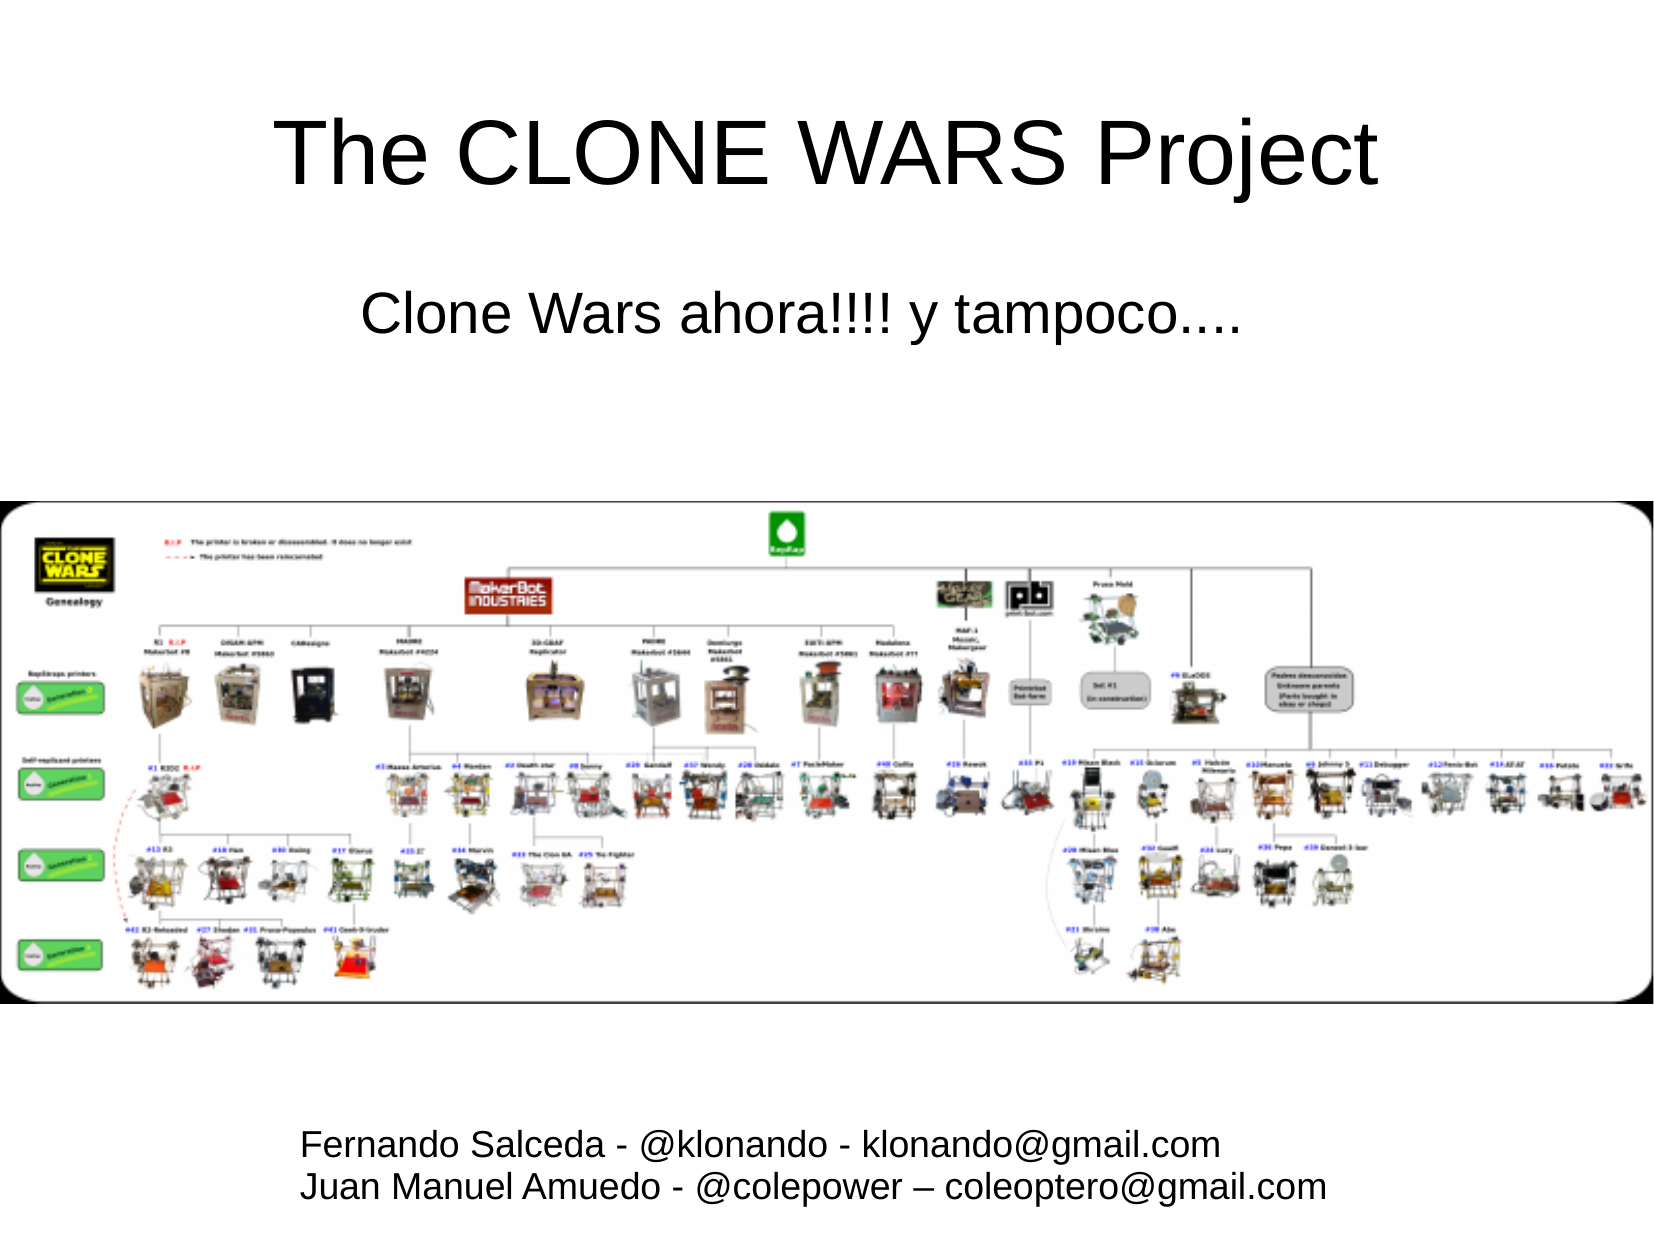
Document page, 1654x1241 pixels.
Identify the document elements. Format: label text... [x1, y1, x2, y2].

text_box Fernando Salceda - @klonando - klonando@gmail.com Juan Manuel Amuedo - @colepower – coleoptero@gmail.com [285, 1116, 1343, 1216]
title The CLONE WARS Project [82, 49, 1571, 257]
picture [0, 501, 1654, 1004]
subtitle Clone Wars ahora!!!! y tampoco.... [225, 270, 1381, 421]
